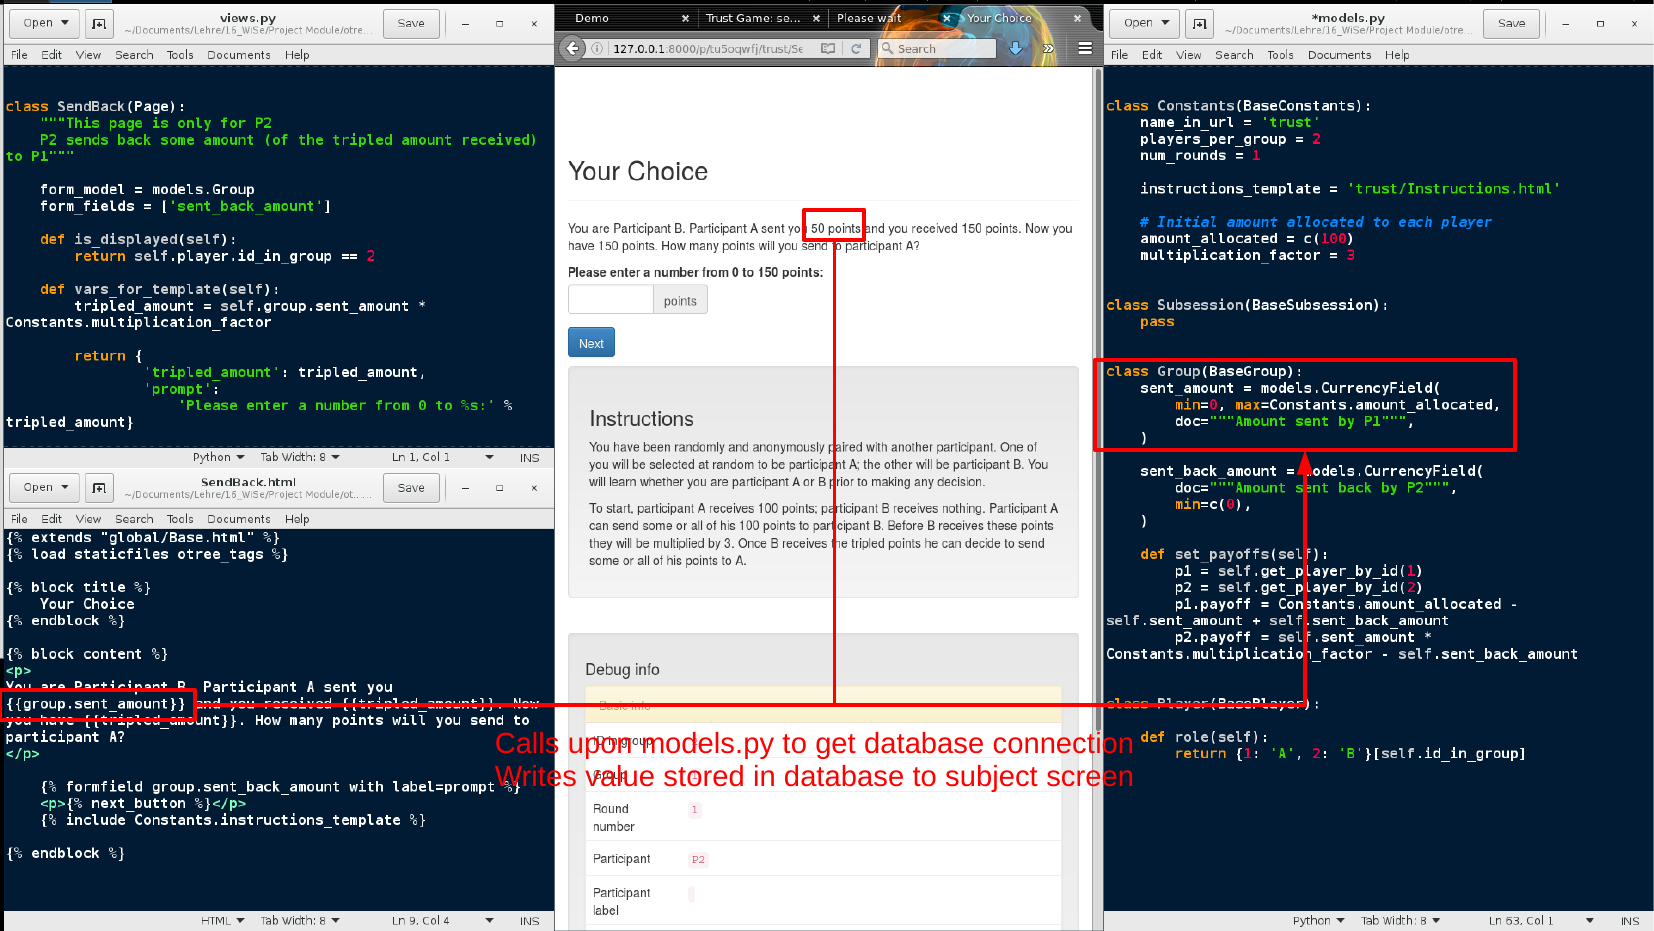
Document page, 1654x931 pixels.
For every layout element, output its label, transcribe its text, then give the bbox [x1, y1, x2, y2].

picture [0, 0, 1654, 931]
picture [1097, 362, 1513, 448]
text_box Calls upon models.py to get database connection Writes value stored in database to subject screen [480, 720, 1151, 801]
picture [2, 692, 193, 718]
picture [806, 212, 862, 238]
